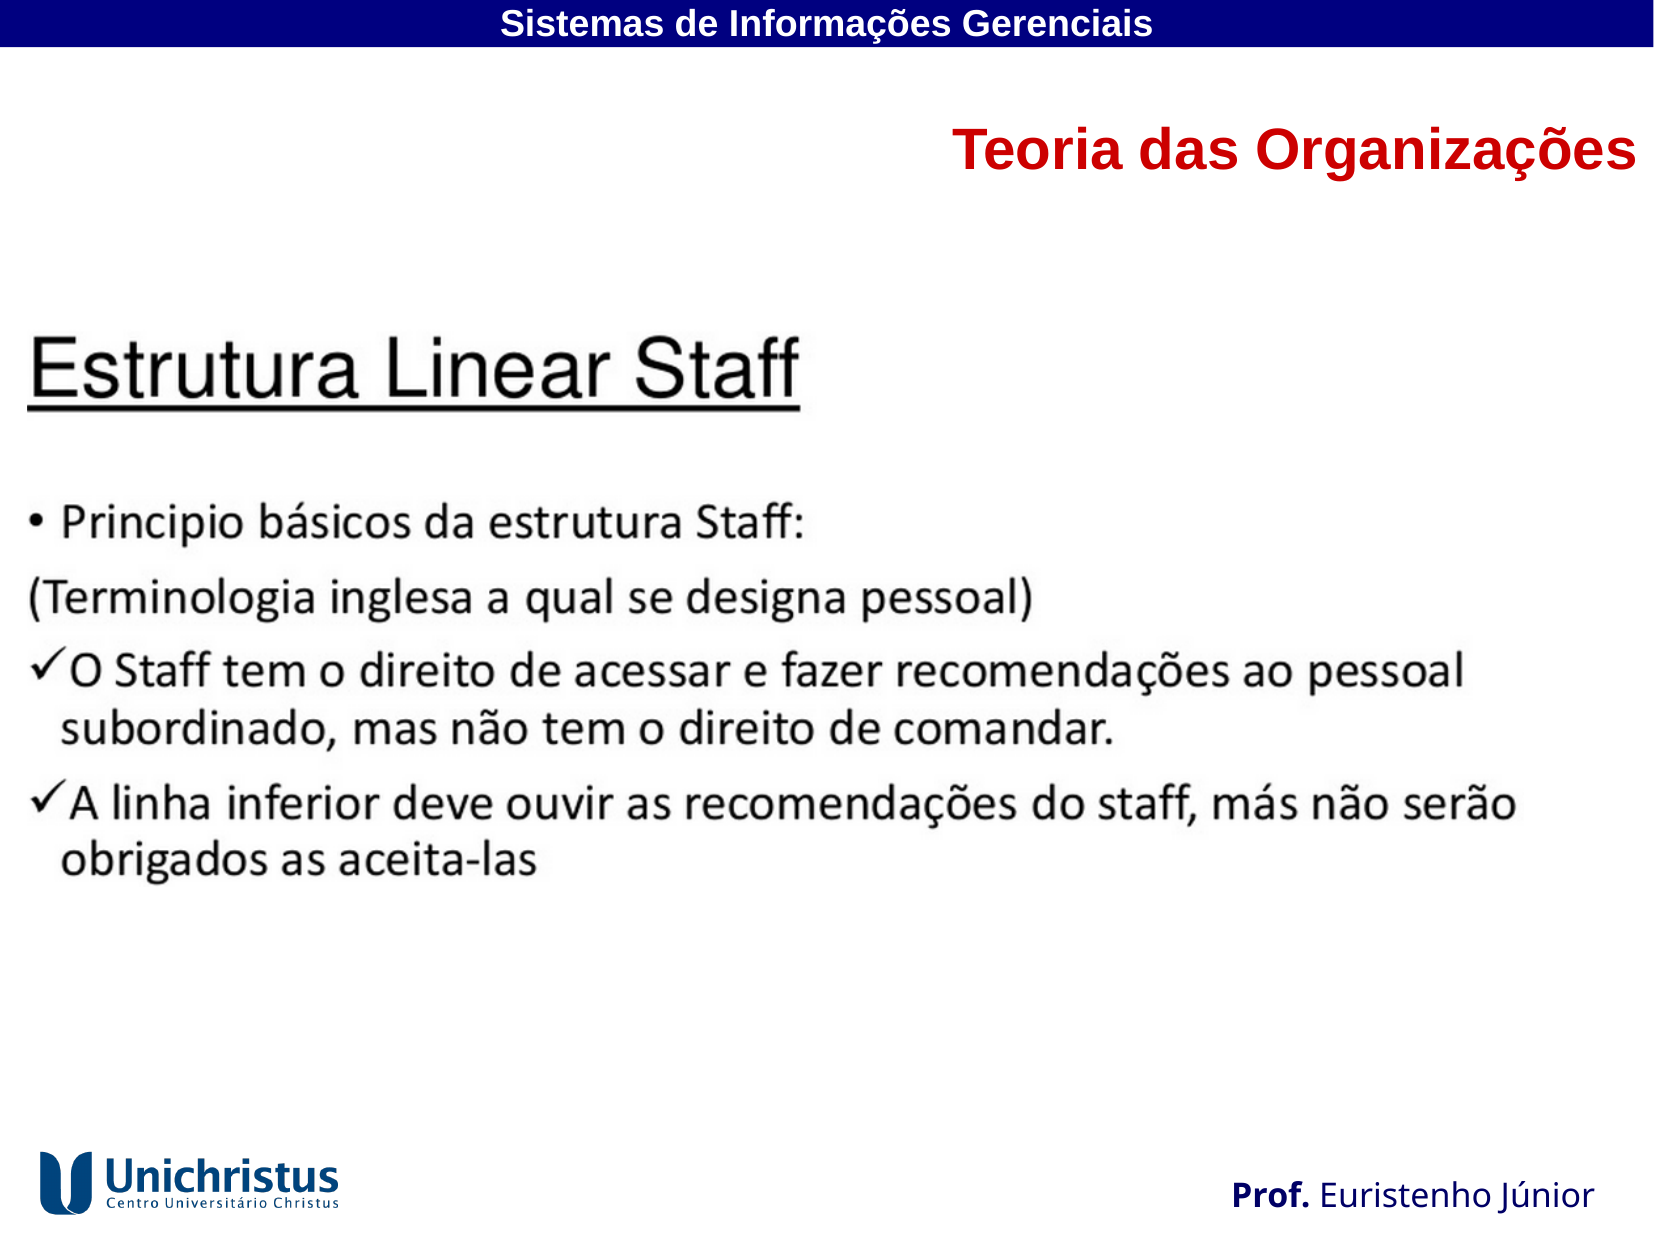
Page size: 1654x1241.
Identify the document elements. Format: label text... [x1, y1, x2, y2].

text_box Sistemas de Informações Gerenciais [0, 0, 1654, 48]
text_box Teoria das Organizações [937, 109, 1654, 189]
picture [27, 329, 1524, 887]
picture [35, 1148, 343, 1217]
text_box Prof. Euristenho Júnior [1216, 1163, 1654, 1224]
